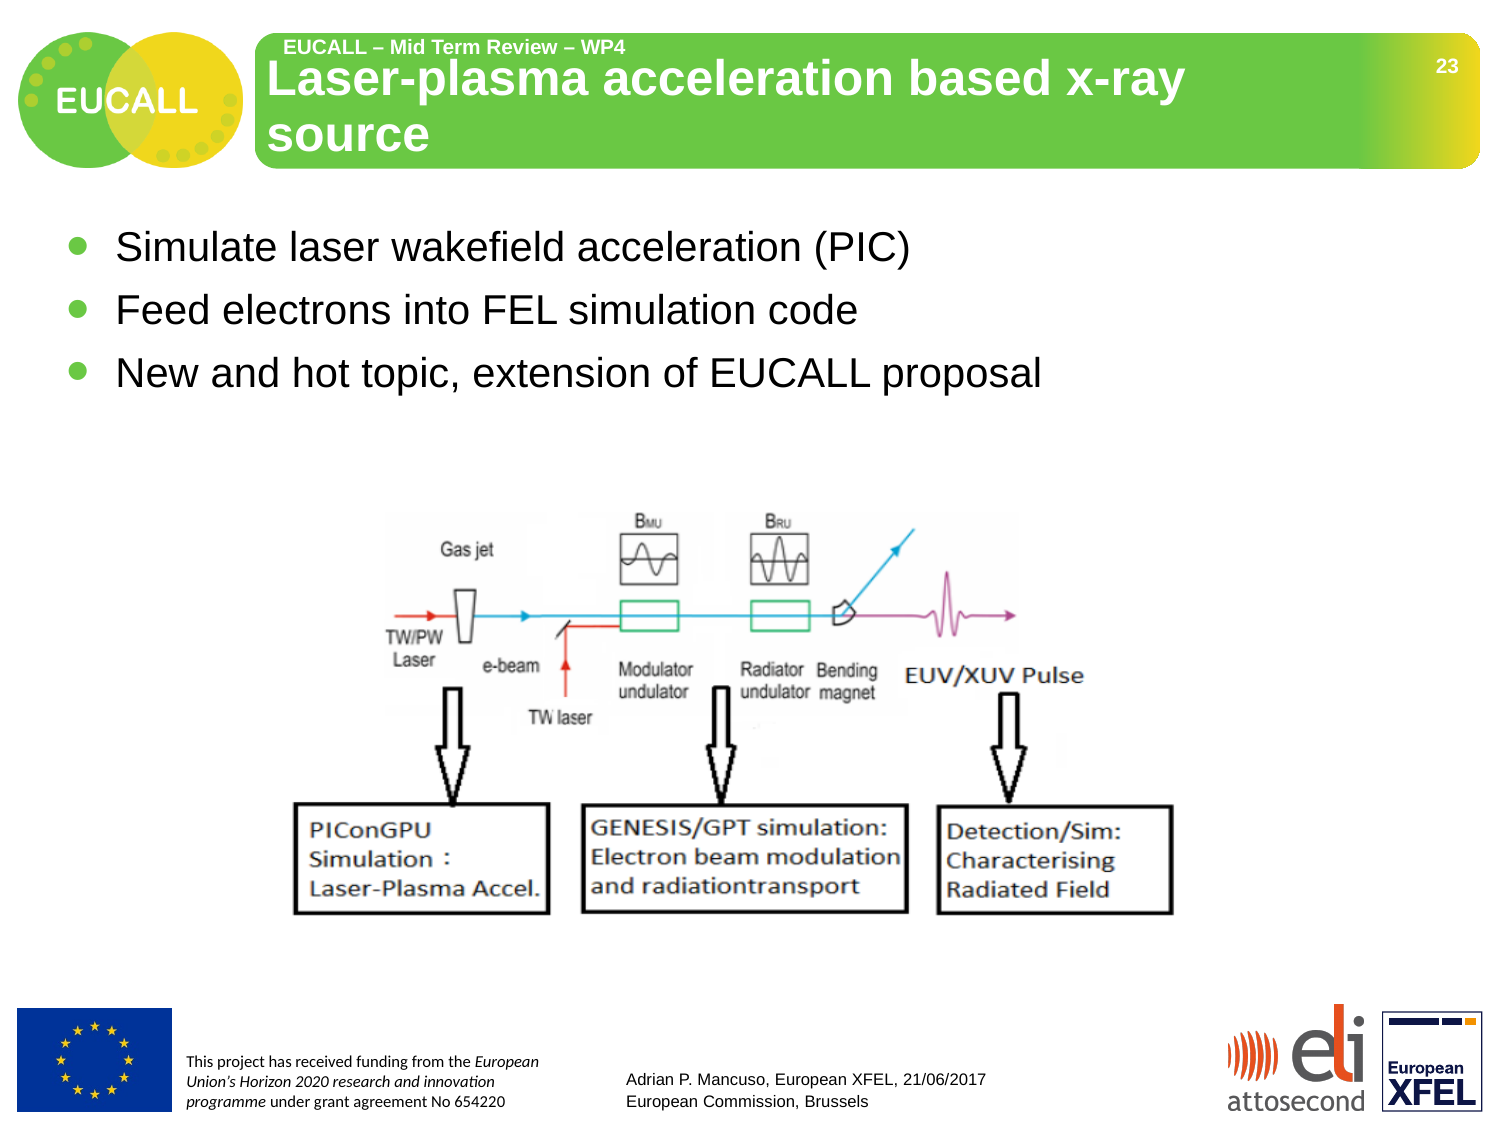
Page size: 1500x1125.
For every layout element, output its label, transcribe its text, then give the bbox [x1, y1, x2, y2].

picture [192, 410, 1201, 948]
picture [17, 1008, 172, 1112]
title Laser-plasma acceleration based x-ray source [266, 0, 1246, 157]
picture [1228, 1004, 1364, 1111]
picture [18, 32, 243, 168]
list Simulate laser wakefield acceleration (PIC) Feed electrons into FEL simulation code New and hot topic, extension of EUCALL proposal [66, 157, 1375, 341]
